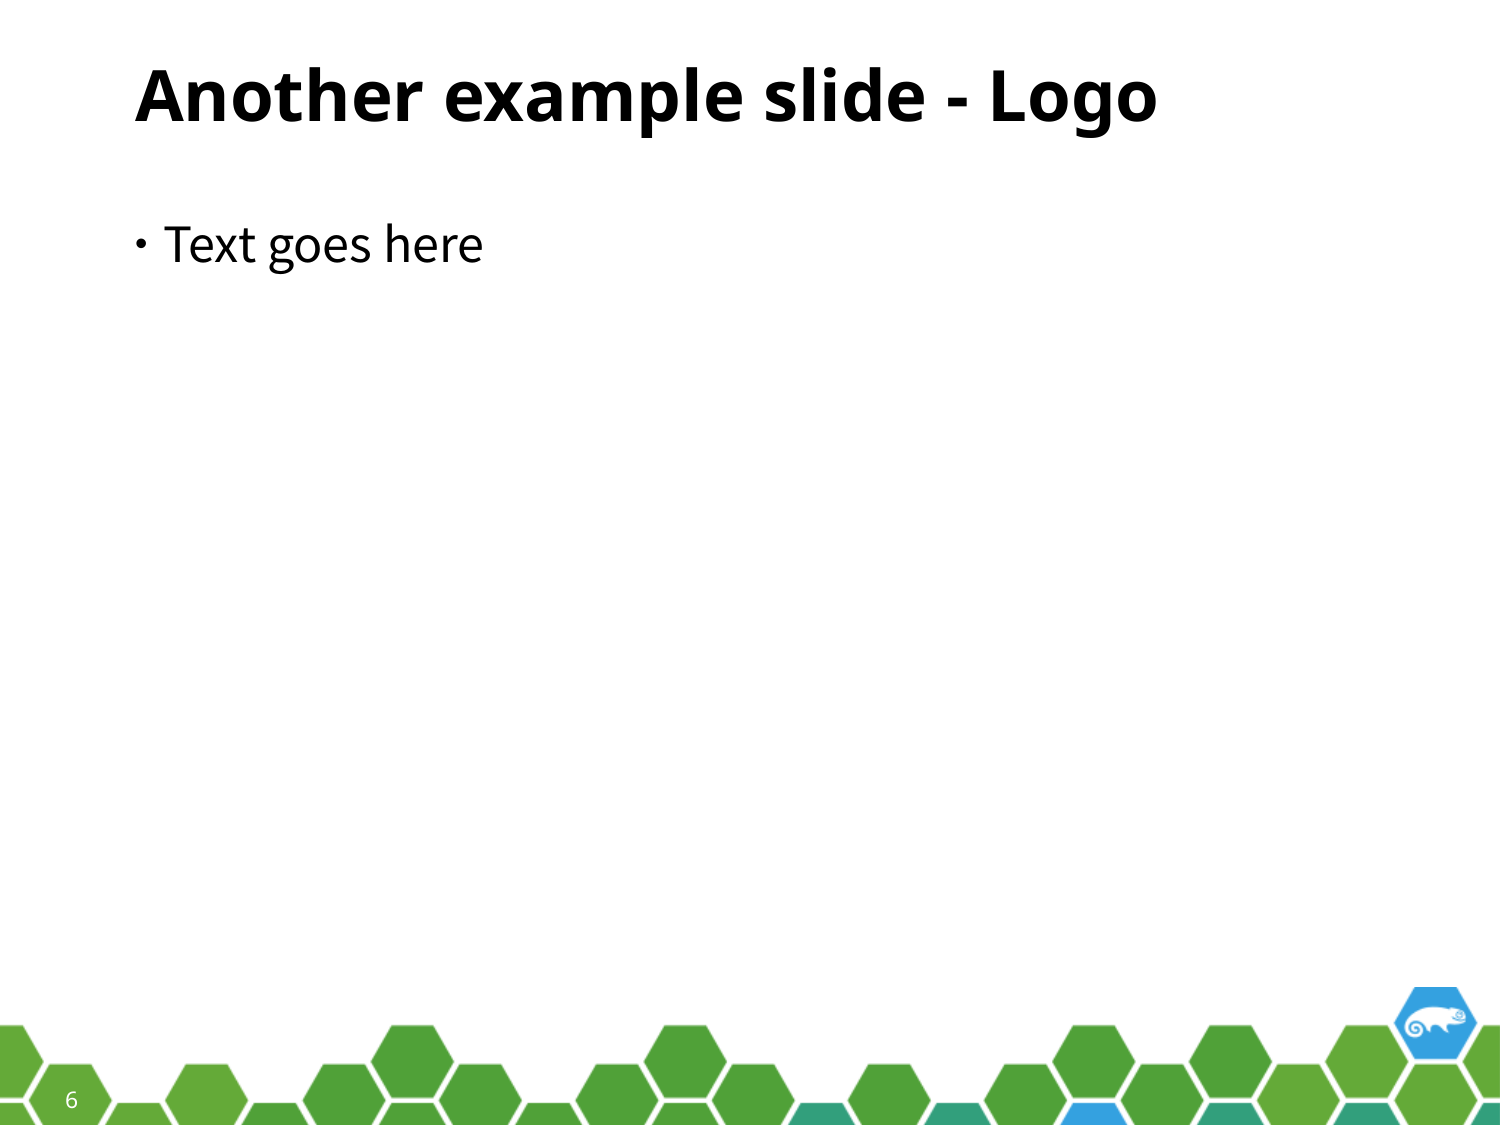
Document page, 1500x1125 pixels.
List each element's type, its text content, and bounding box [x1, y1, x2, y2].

title Another example slide - Logo [135, 12, 1372, 175]
picture [0, 987, 1500, 1125]
list Text goes here [135, 208, 1372, 862]
